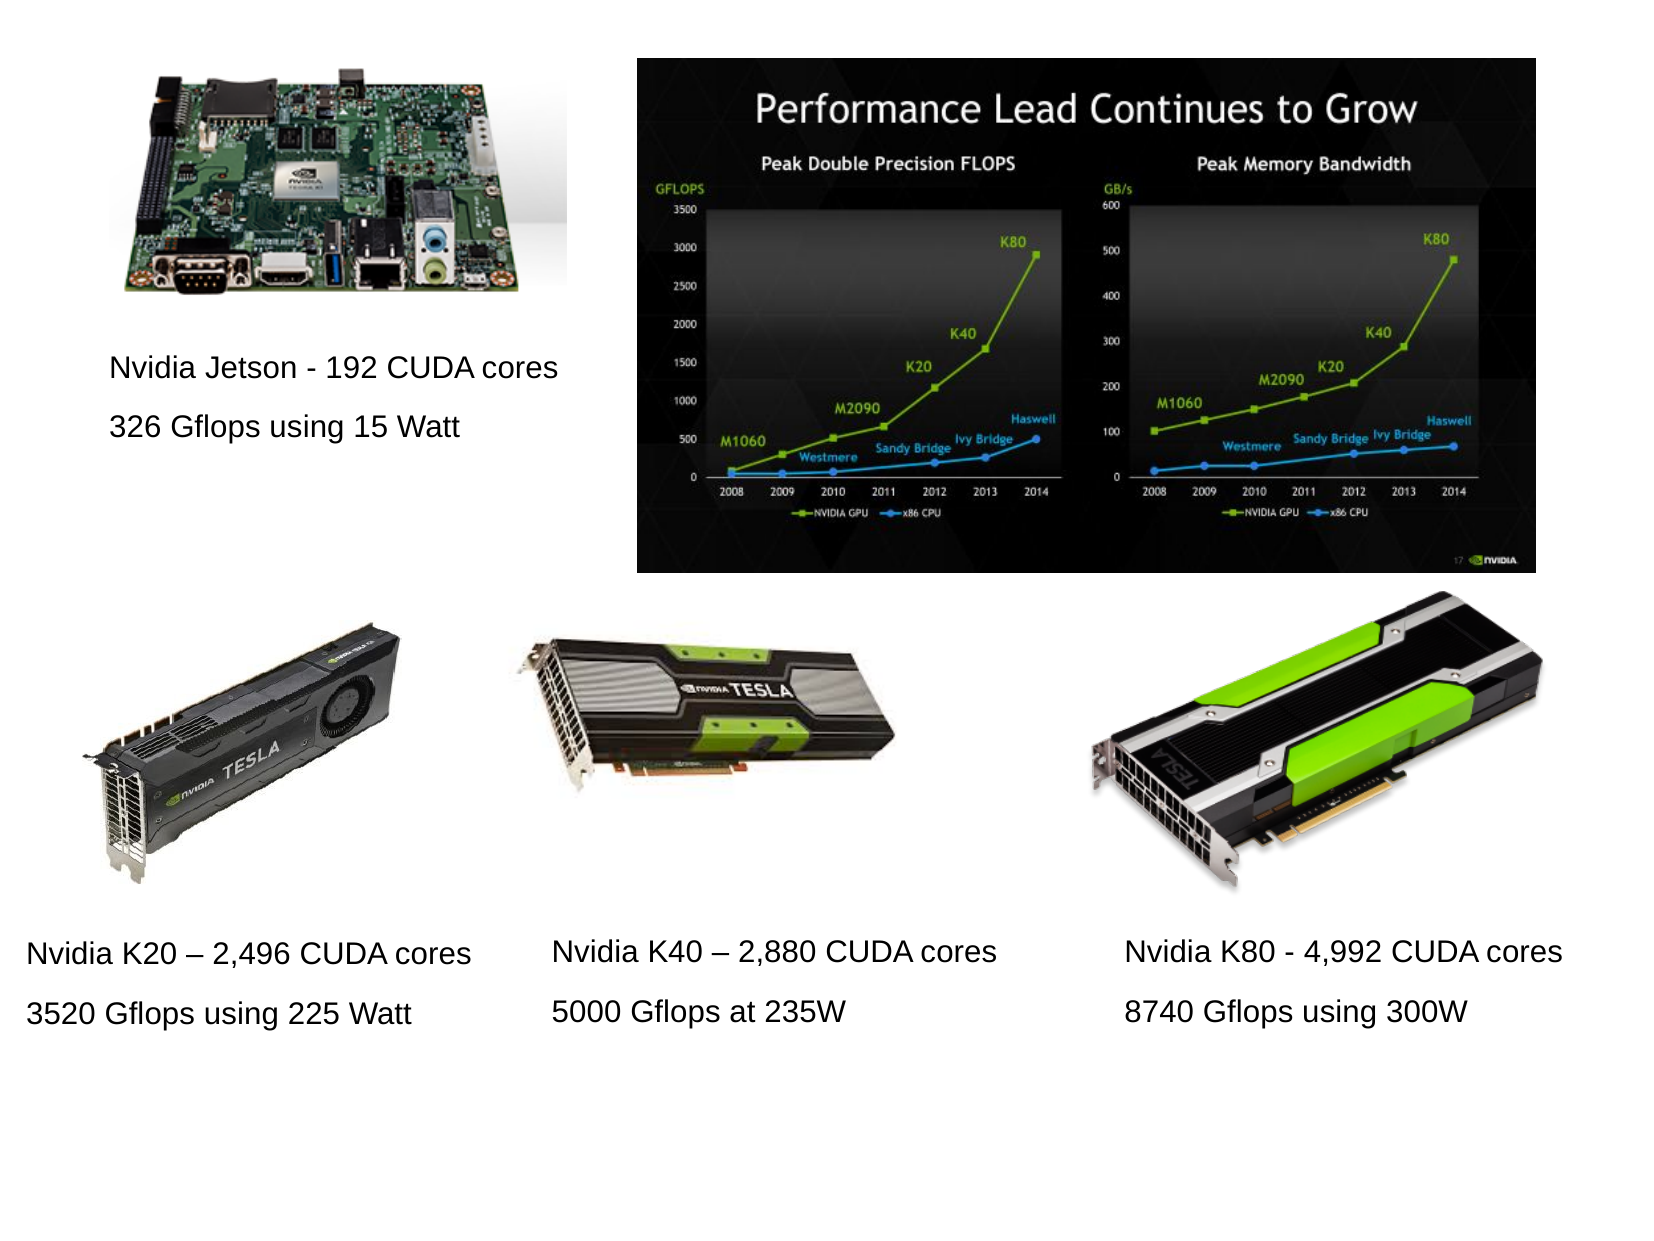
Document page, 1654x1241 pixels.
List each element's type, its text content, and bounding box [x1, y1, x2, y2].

picture [109, 58, 567, 317]
text_box Nvidia K80 - 4,992 CUDA cores 8740 Gflops using 300W [1109, 927, 1583, 1038]
text_box Nvidia Jetson - 192 CUDA cores 326 Gflops using 15 Watt [94, 342, 637, 453]
picture [1086, 590, 1548, 898]
picture [82, 620, 402, 885]
text_box Nvidia K20 – 2,496 CUDA cores 3520 Gflops using 225 Watt [11, 929, 520, 1040]
text_box Nvidia K40 – 2,880 CUDA cores 5000 Gflops at 235W [536, 927, 1046, 1038]
picture [484, 58, 1536, 836]
